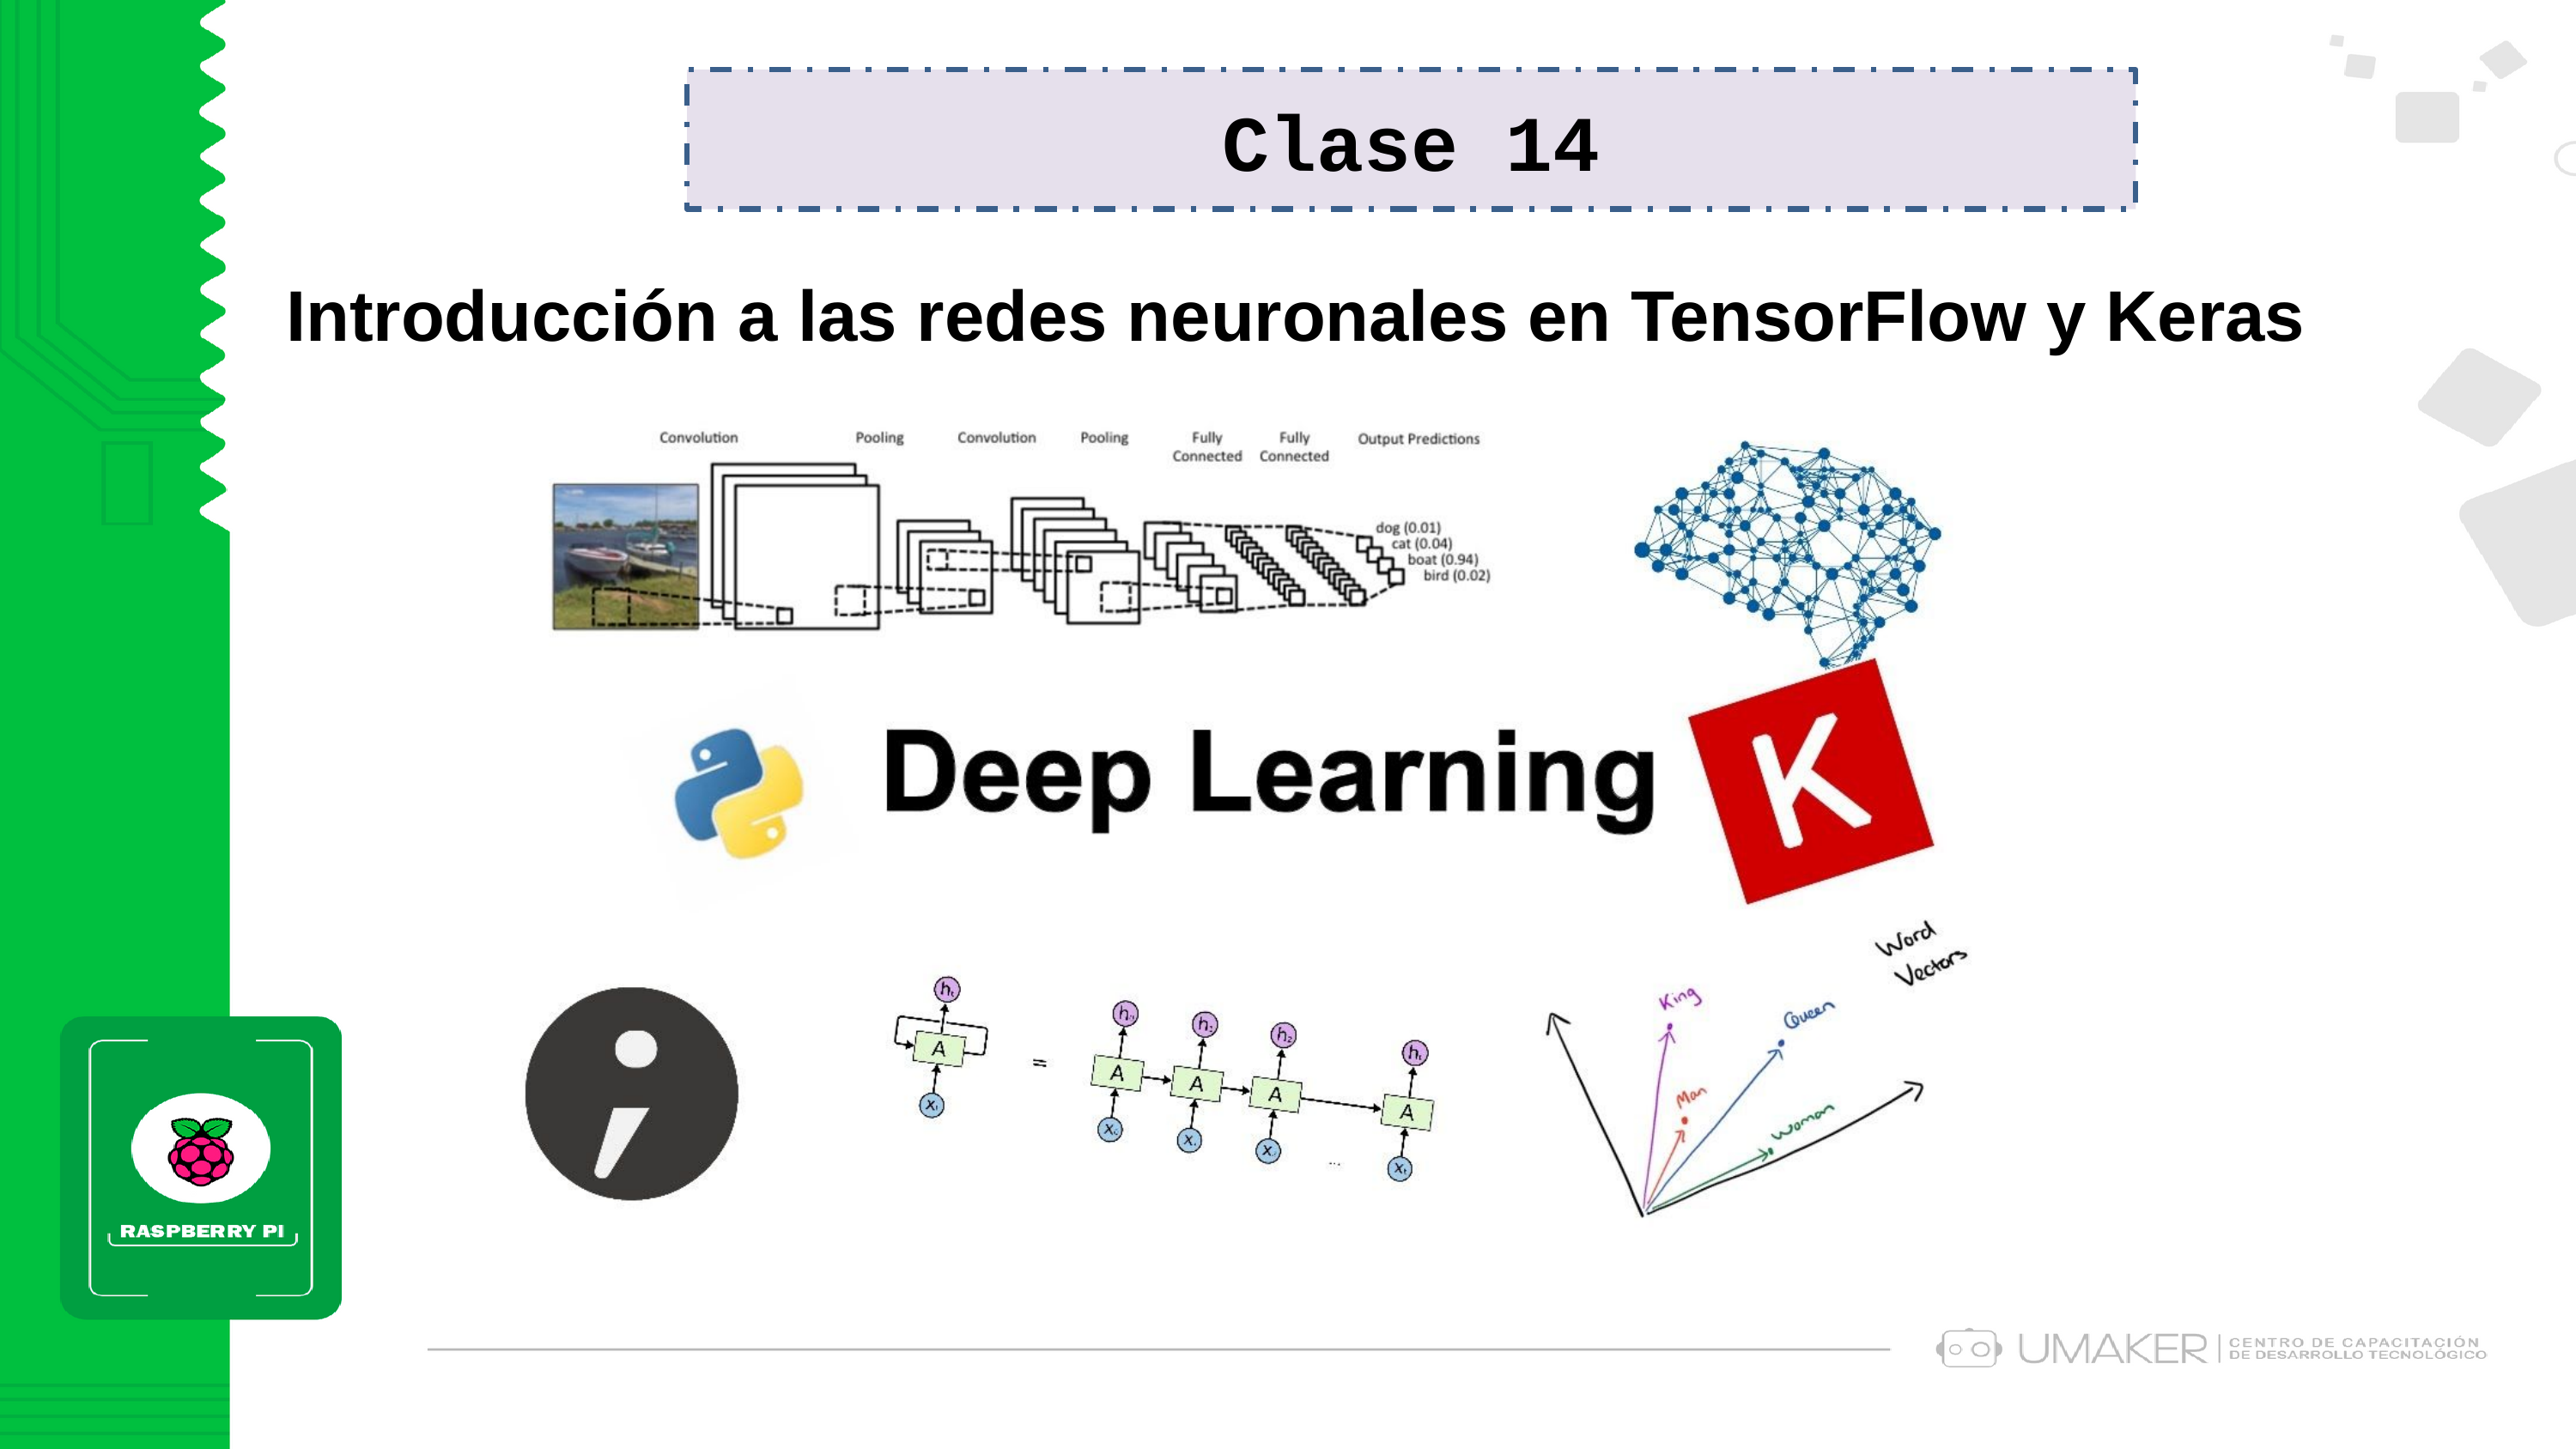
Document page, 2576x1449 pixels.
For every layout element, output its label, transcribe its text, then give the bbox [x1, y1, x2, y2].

picture [0, 0, 2576, 1449]
text_box Introducción a las redes neuronales en TensorFlow y Keras [229, 264, 2363, 416]
text_box Clase 14 [687, 70, 2136, 209]
